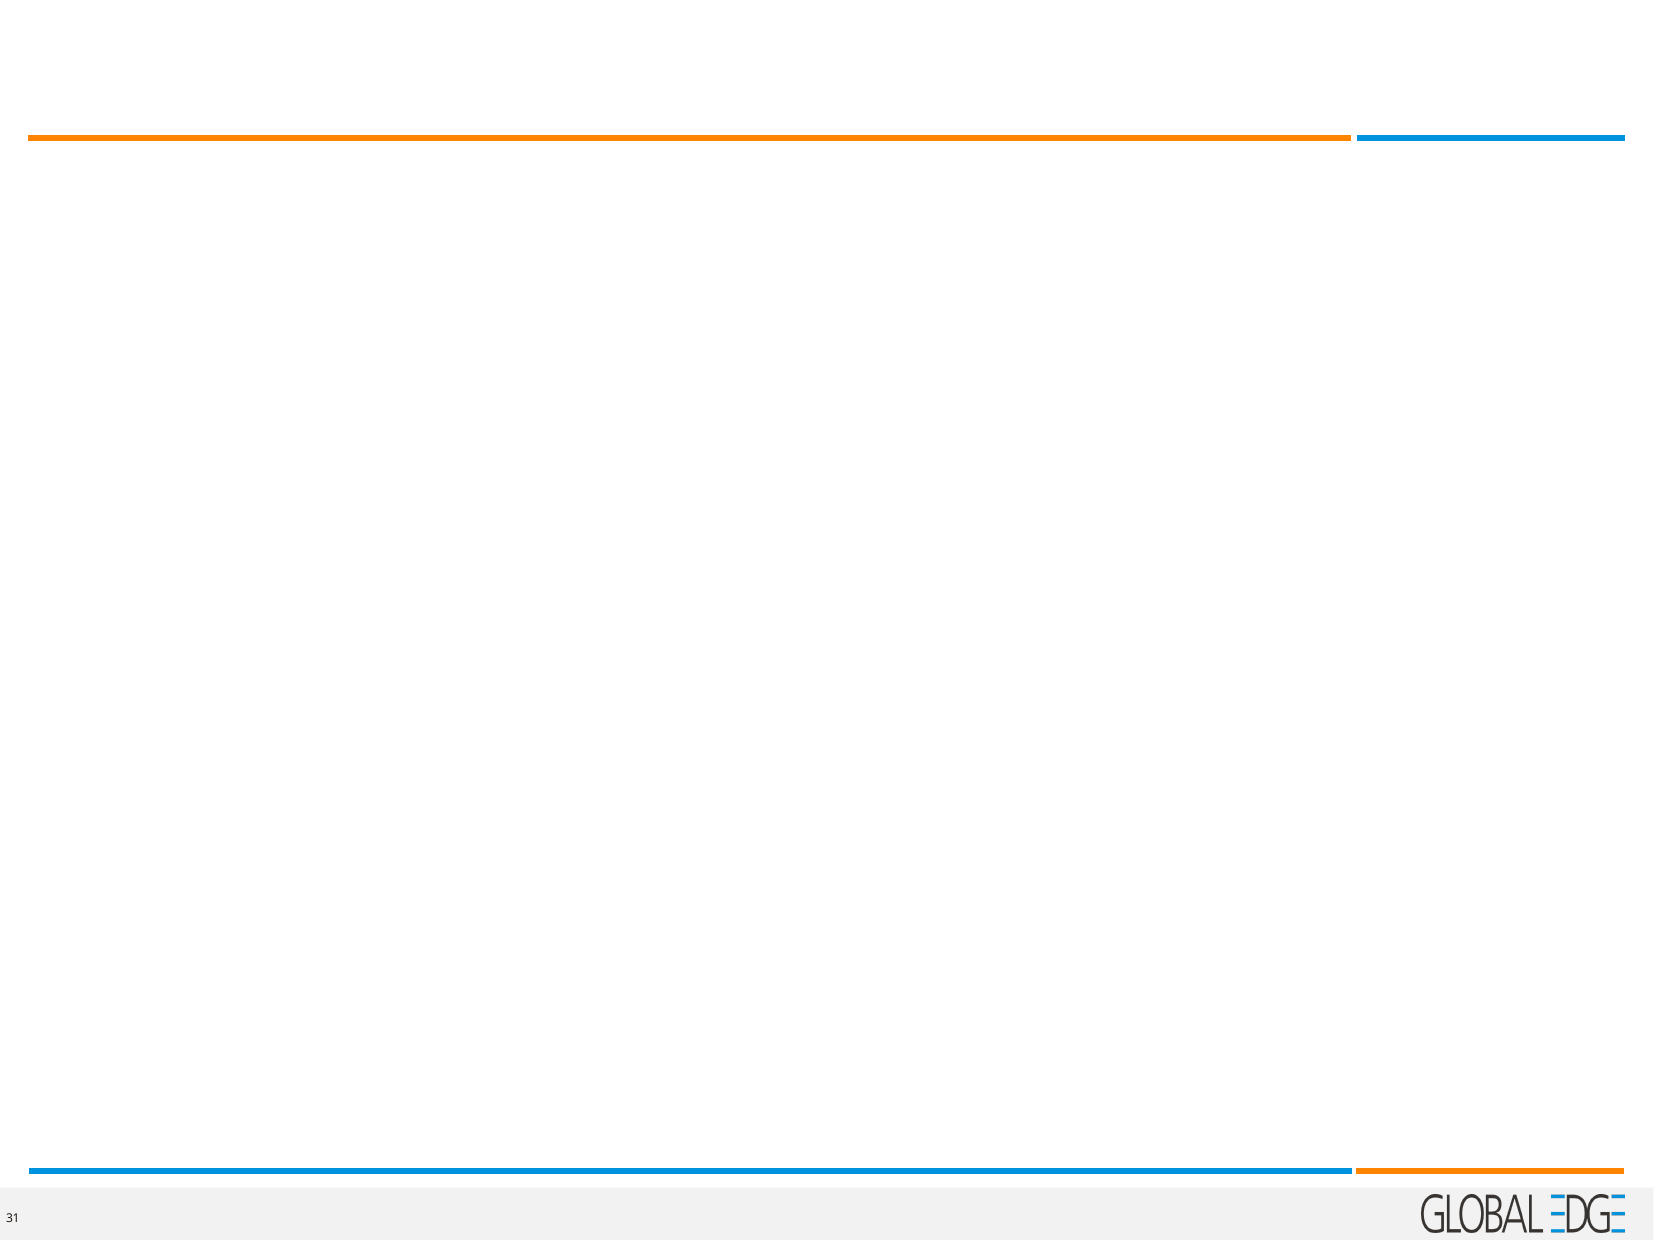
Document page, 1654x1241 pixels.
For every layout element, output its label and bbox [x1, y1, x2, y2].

picture [1421, 1194, 1625, 1233]
